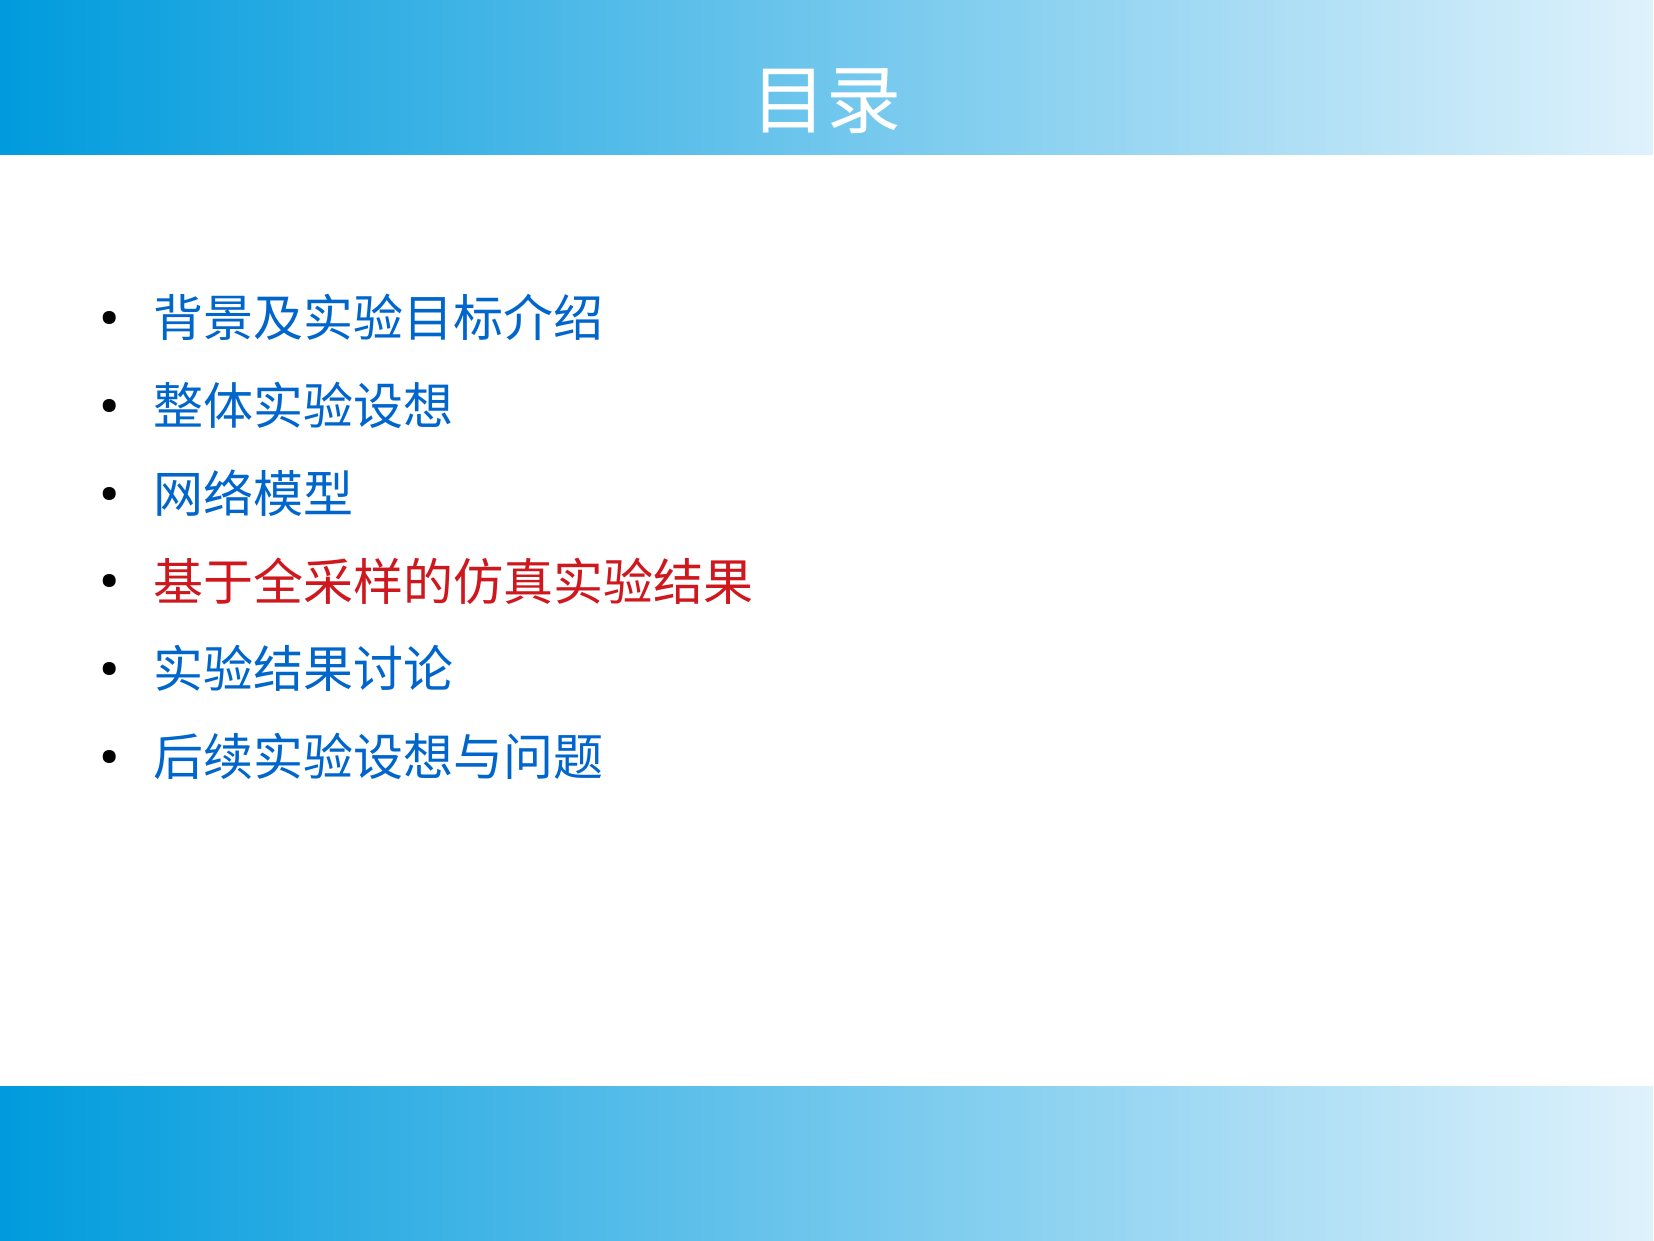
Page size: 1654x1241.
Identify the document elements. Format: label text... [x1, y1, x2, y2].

list 背景及实验目标介绍 整体实验设想 网络模型 基于全采样的仿真实验结果 实验结果讨论 后续实验设想与问题 [82, 290, 1571, 1010]
title 目录 [82, 49, 1571, 155]
